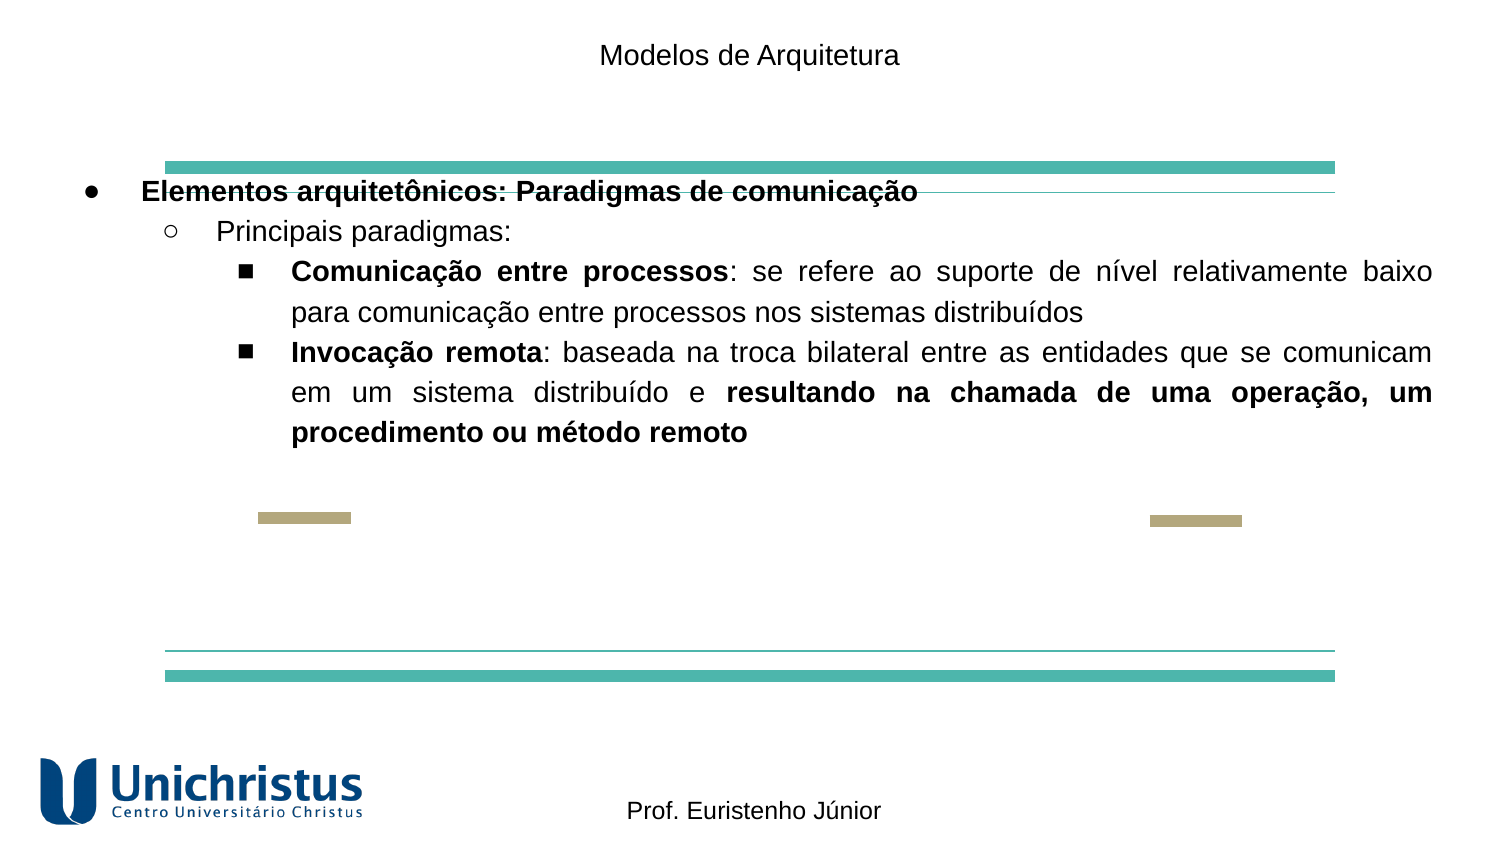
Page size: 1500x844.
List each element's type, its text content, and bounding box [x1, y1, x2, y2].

list Elementos arquitetônicos: Paradigmas de comunicação Principais paradigmas: Comunicação entre processos: se refere ao suporte de nível relativamente baixo para comunicação entre processos nos sistemas distribuídos Invocação remota: baseada na troca bilateral entre as entidades que se comunicam em um sistema distribuído e resultando na chamada de uma operação, um procedimento ou método remoto [51, 152, 1449, 750]
picture [35, 754, 367, 827]
title Modelos de Arquitetura [51, 20, 1449, 137]
